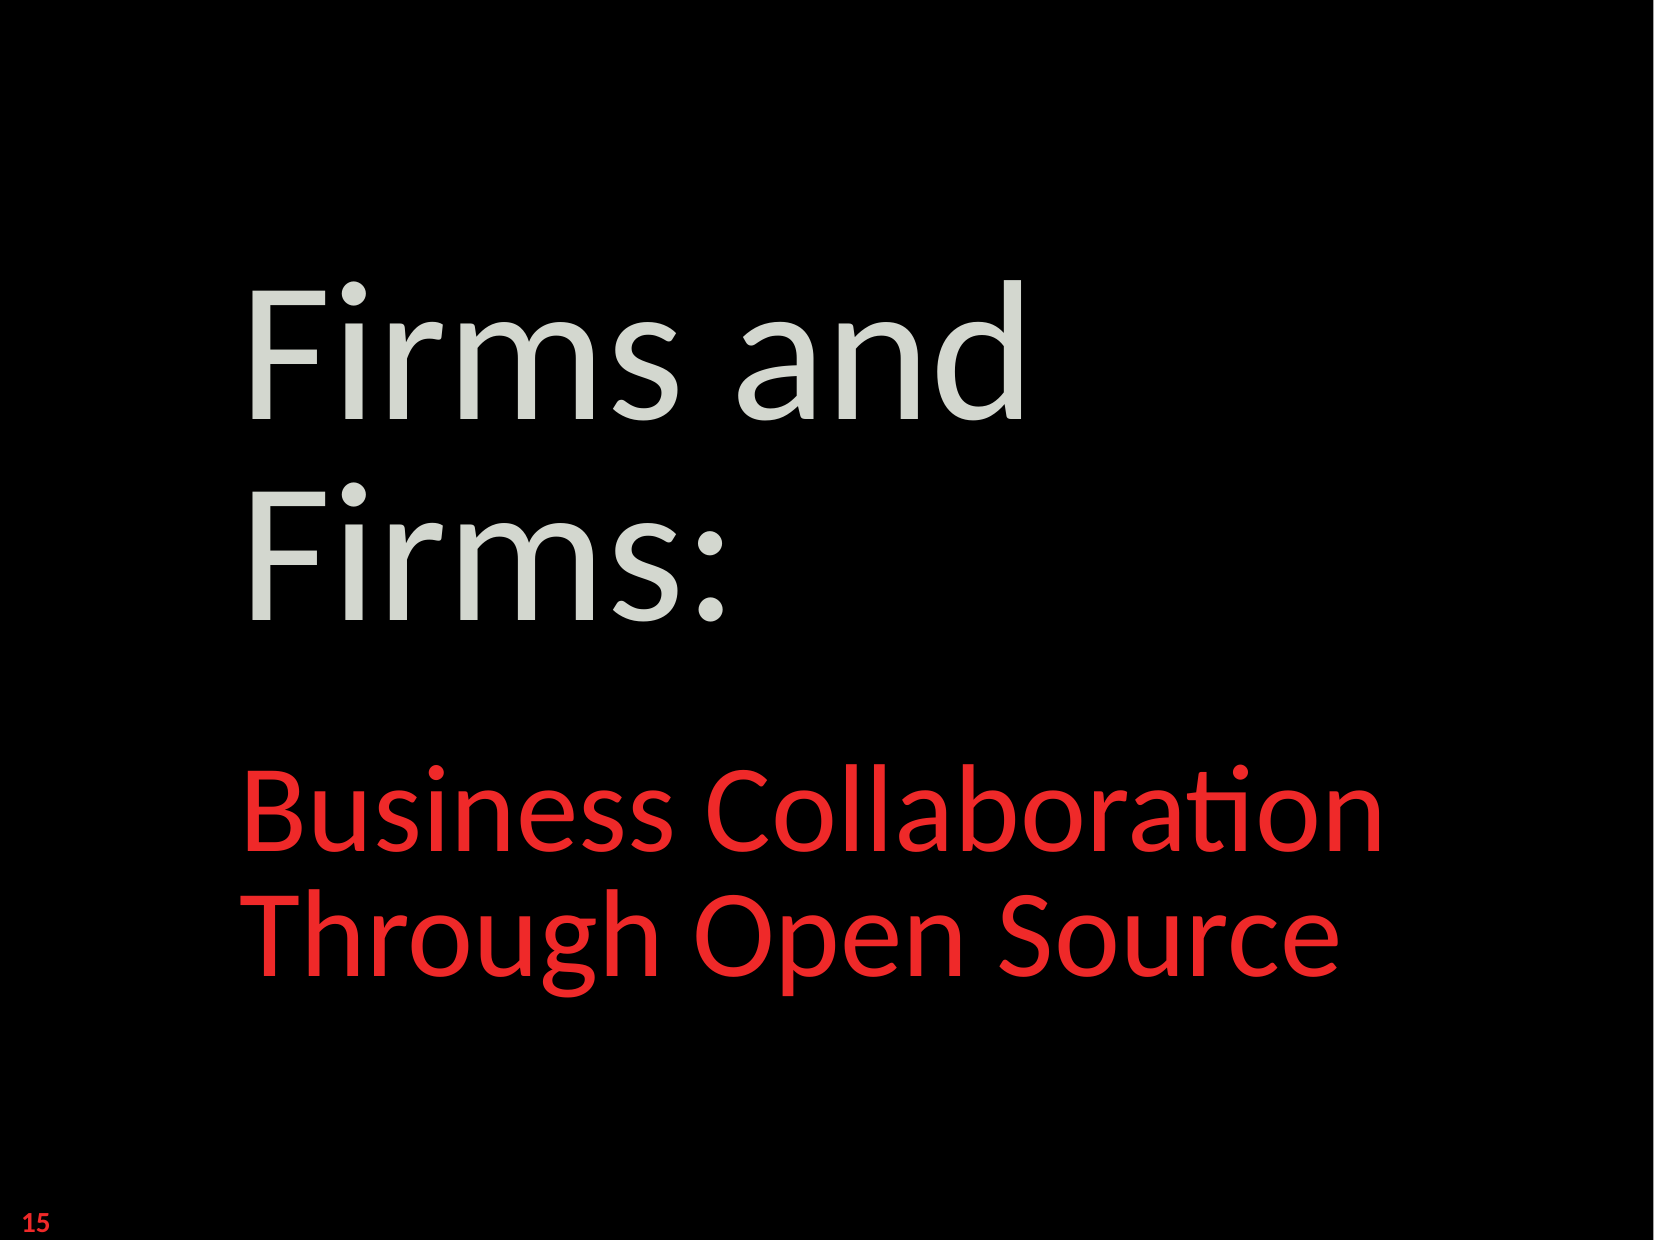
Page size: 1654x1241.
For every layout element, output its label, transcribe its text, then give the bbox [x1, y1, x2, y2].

text_box Firms and Firms: [225, 262, 1501, 766]
text_box Business Collaboration Through Open Source [225, 750, 1426, 1070]
